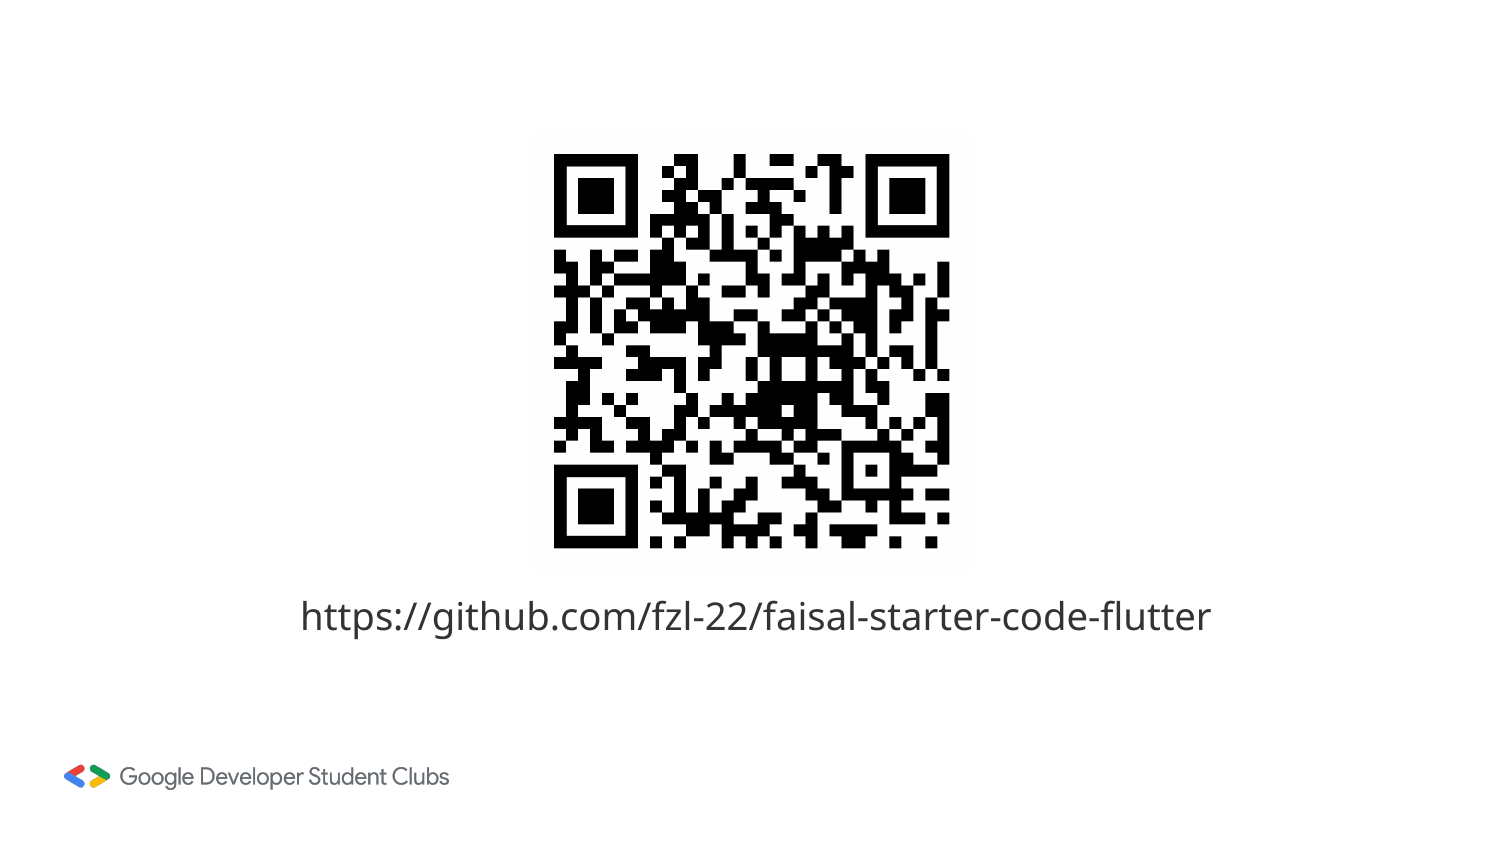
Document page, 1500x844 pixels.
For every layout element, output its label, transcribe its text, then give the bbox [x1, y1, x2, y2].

picture [530, 130, 973, 572]
title https://github.com/fzl-22/faisal-starter-code-flutter [284, 574, 1246, 670]
picture [77, 762, 375, 790]
